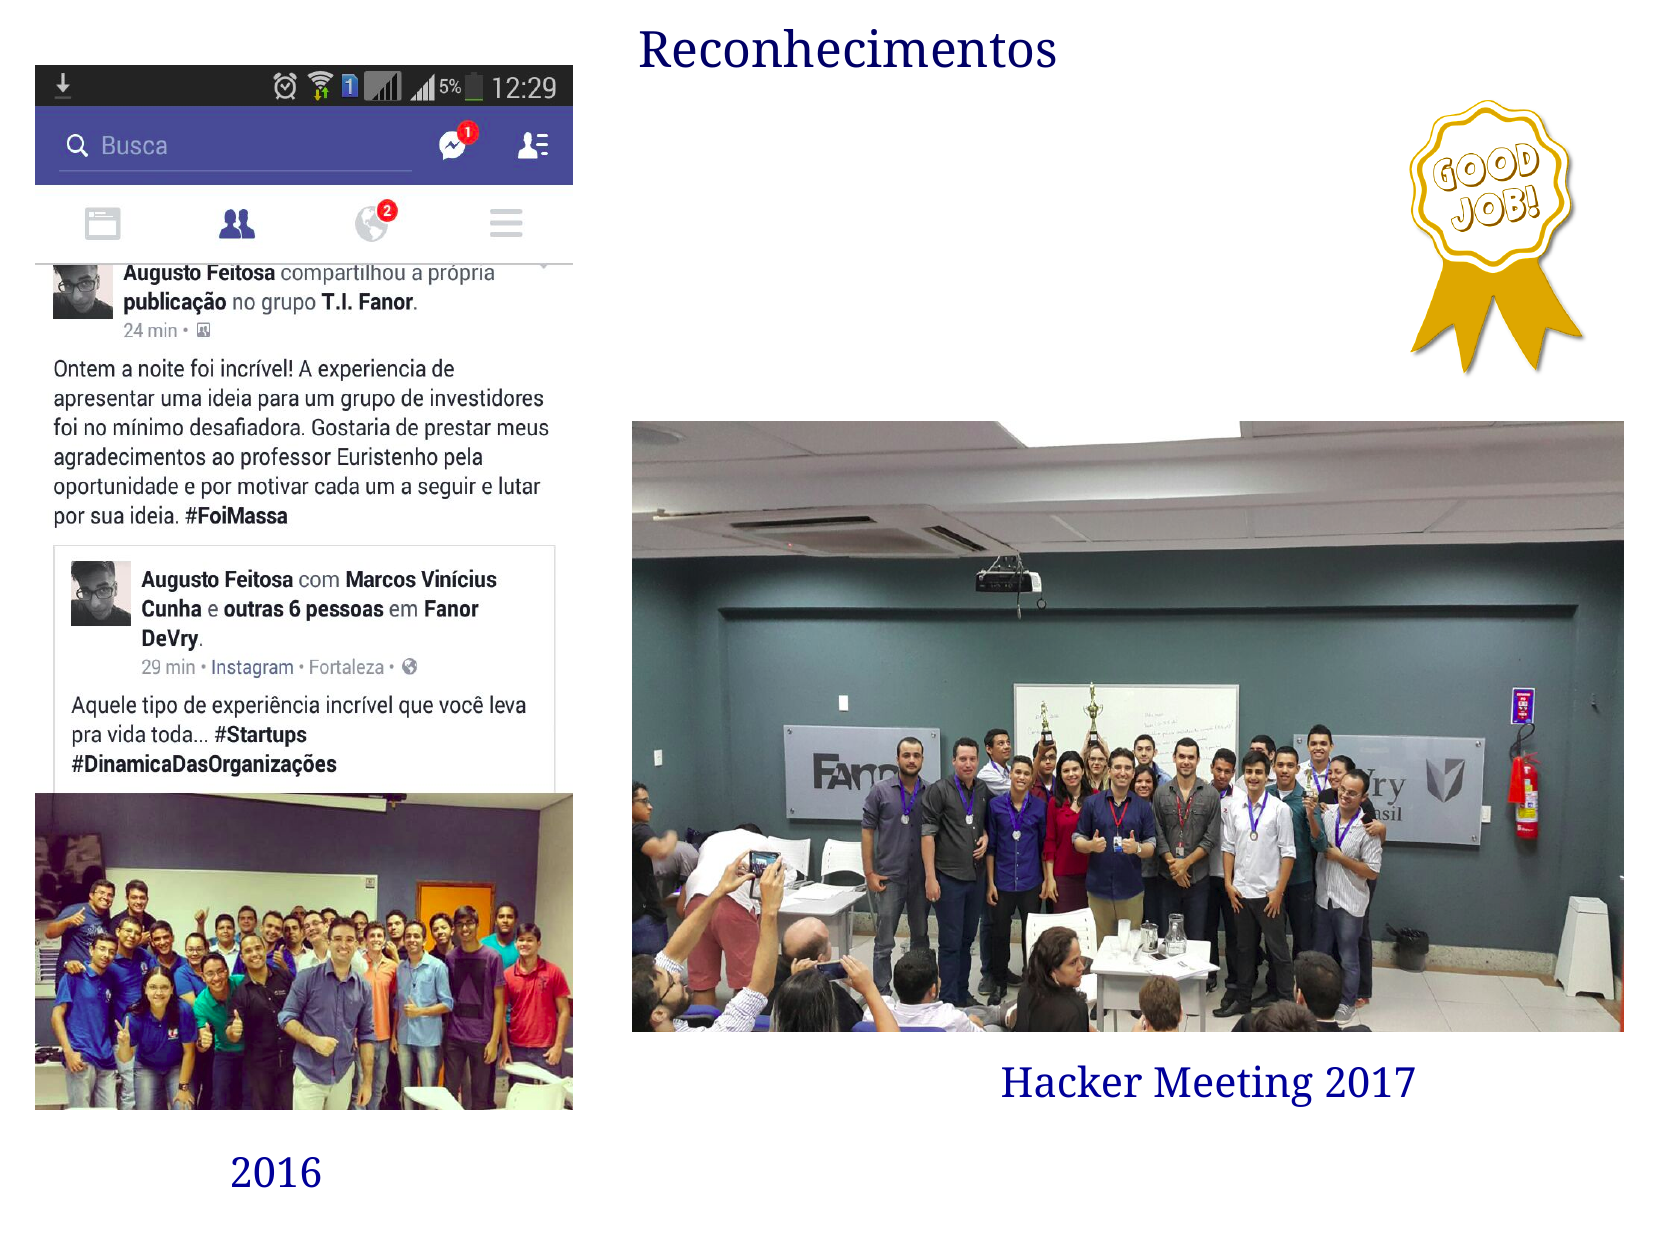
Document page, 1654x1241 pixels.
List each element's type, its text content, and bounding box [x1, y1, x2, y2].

picture [632, 421, 1624, 1032]
text_box Hacker Meeting 2017 [985, 1045, 1407, 1110]
picture [35, 65, 573, 1110]
text_box 2016 [214, 1135, 335, 1200]
text_box Reconhecimentos [624, 6, 1052, 113]
picture [1408, 99, 1588, 379]
